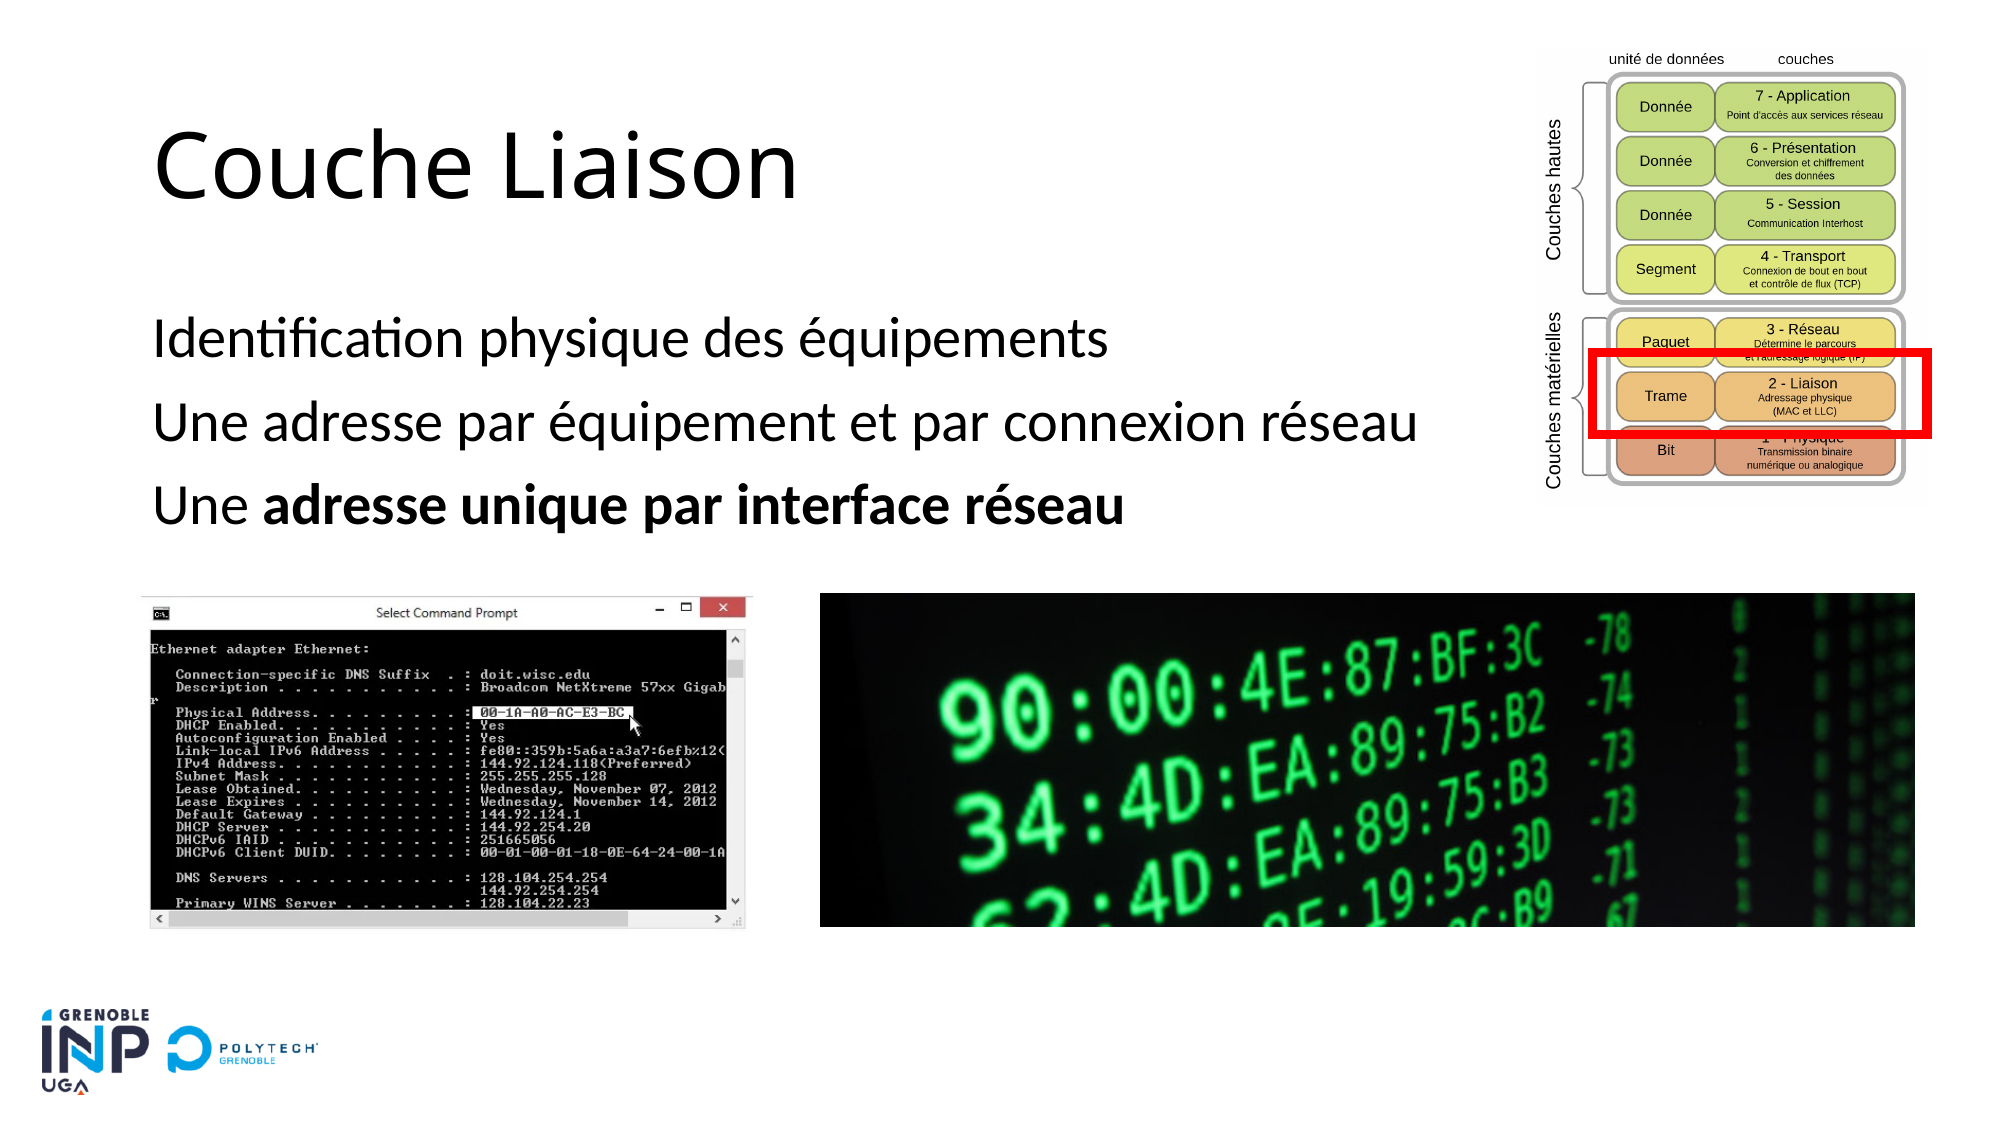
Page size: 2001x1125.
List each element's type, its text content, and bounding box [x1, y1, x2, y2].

picture [1597, 357, 1922, 430]
title Couche Liaison [137, 59, 1537, 278]
picture [137, 593, 754, 932]
picture [820, 593, 1915, 927]
list Identification physique des équipements Une adresse par équipement et par connexion réseau Une adresse unique par interface réseau [137, 299, 1863, 1014]
picture [1537, 48, 1927, 507]
picture [42, 1009, 318, 1095]
